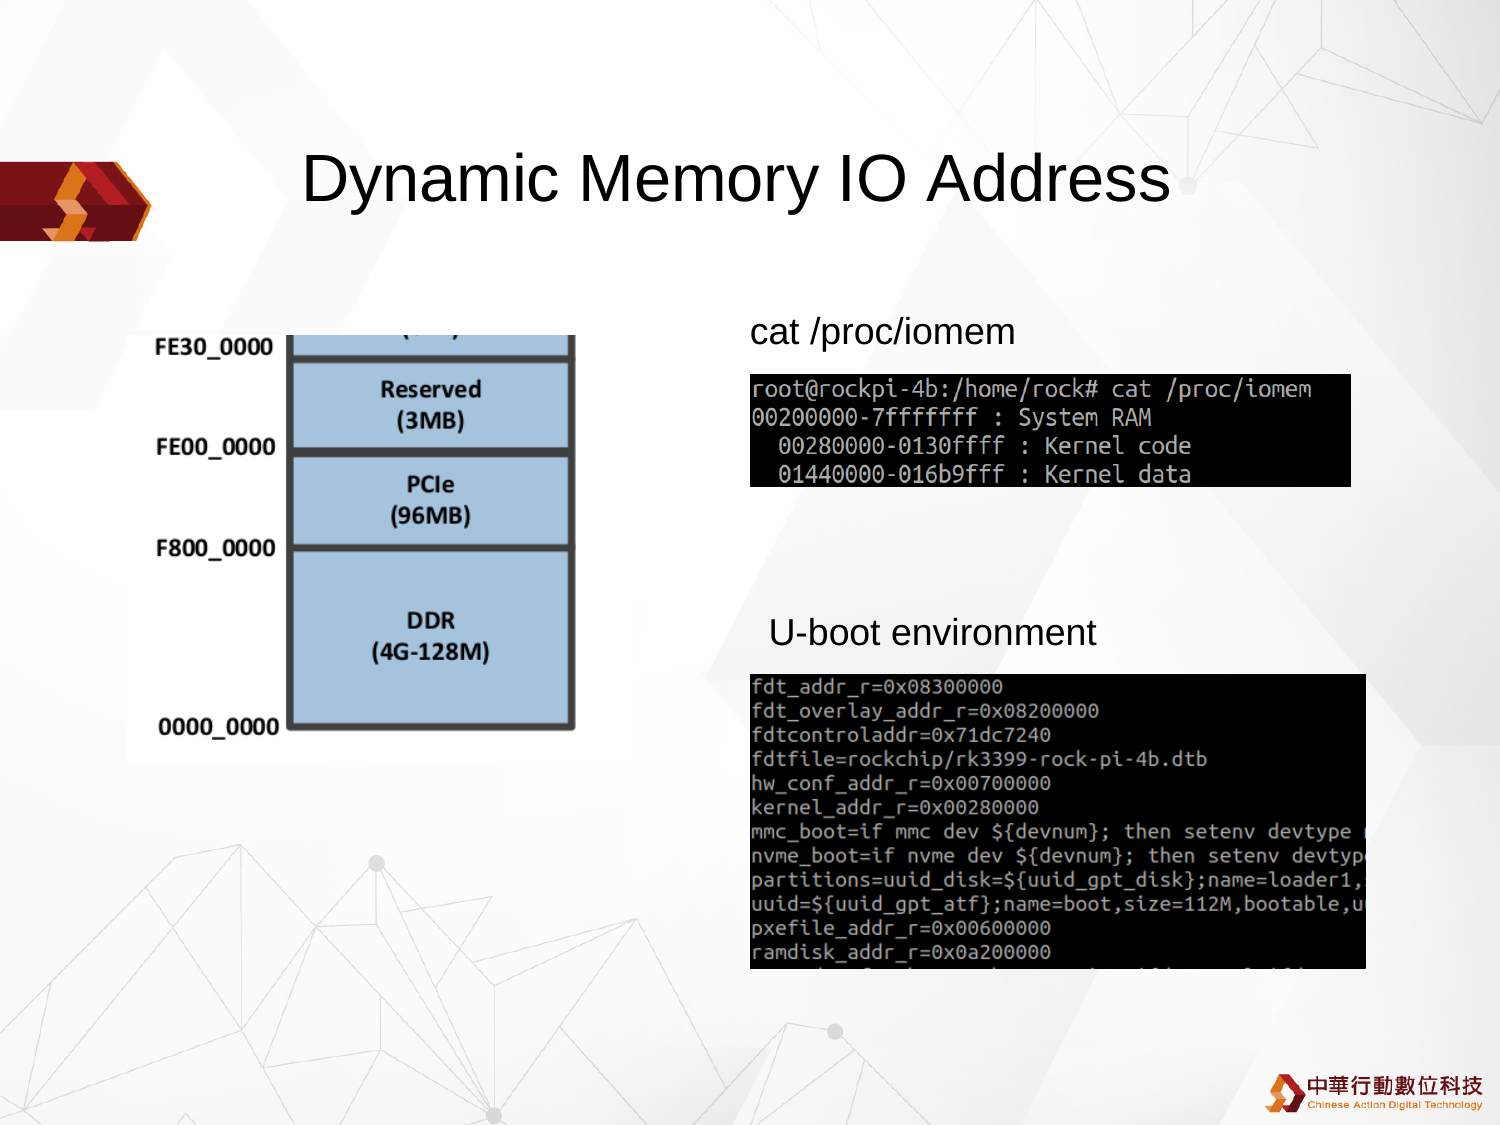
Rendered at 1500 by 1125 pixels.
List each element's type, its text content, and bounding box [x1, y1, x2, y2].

title Dynamic Memory IO Address [107, 101, 1367, 255]
text_box cat /proc/iomem [735, 299, 1032, 360]
text_box U-boot environment [753, 600, 1351, 661]
picture [0, 0, 1500, 1125]
